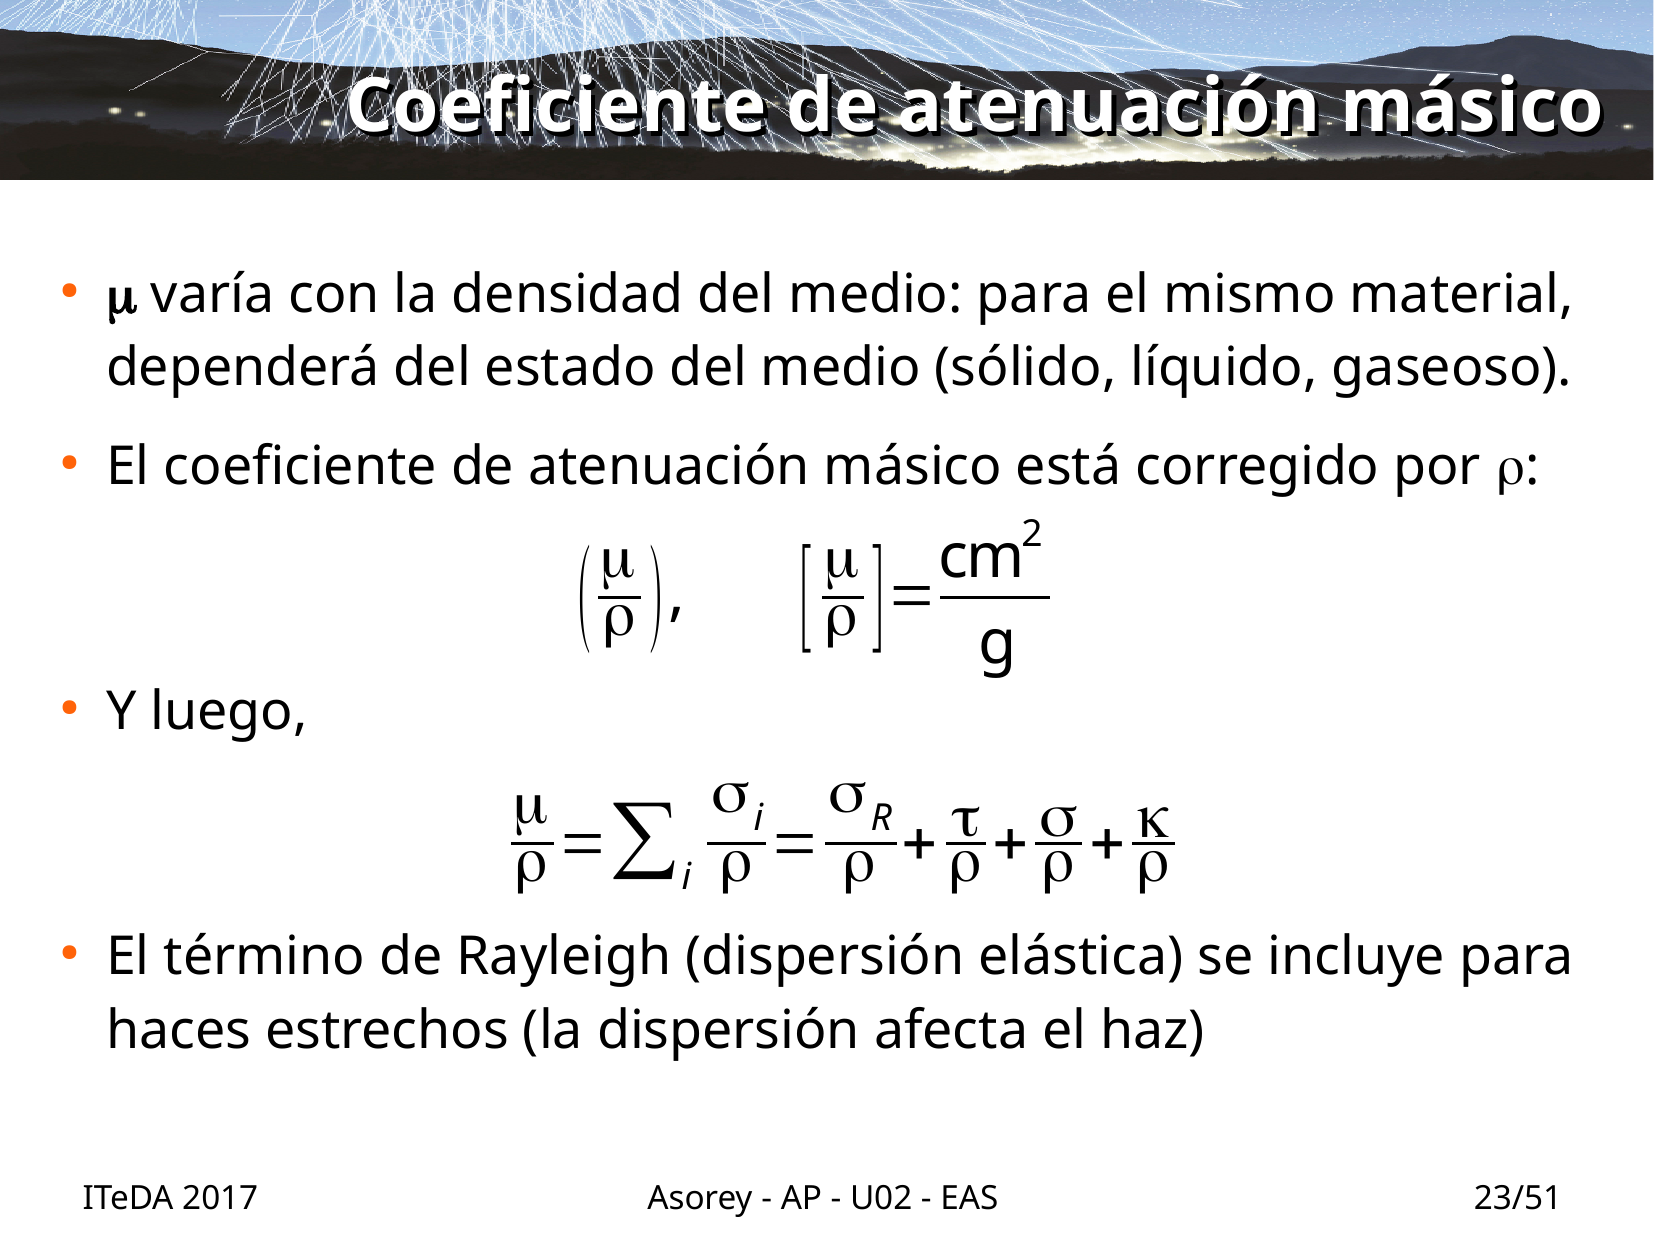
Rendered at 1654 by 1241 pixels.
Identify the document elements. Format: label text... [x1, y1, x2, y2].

chart [501, 780, 1186, 899]
picture [0, 0, 1654, 180]
list m varía con la densidad del medio: para el mismo material, dependerá del estado del medio (sólido, líquido, gaseoso). El coeficiente de atenuación másico está corregido por r: Y luego, El término de Rayleigh (dispersión elástica) se incluye para haces estrechos (la dispersión afecta el haz) [45, 255, 1606, 1156]
title Coeficiente de atenuación másico [45, 15, 1606, 191]
chart [570, 510, 1059, 679]
